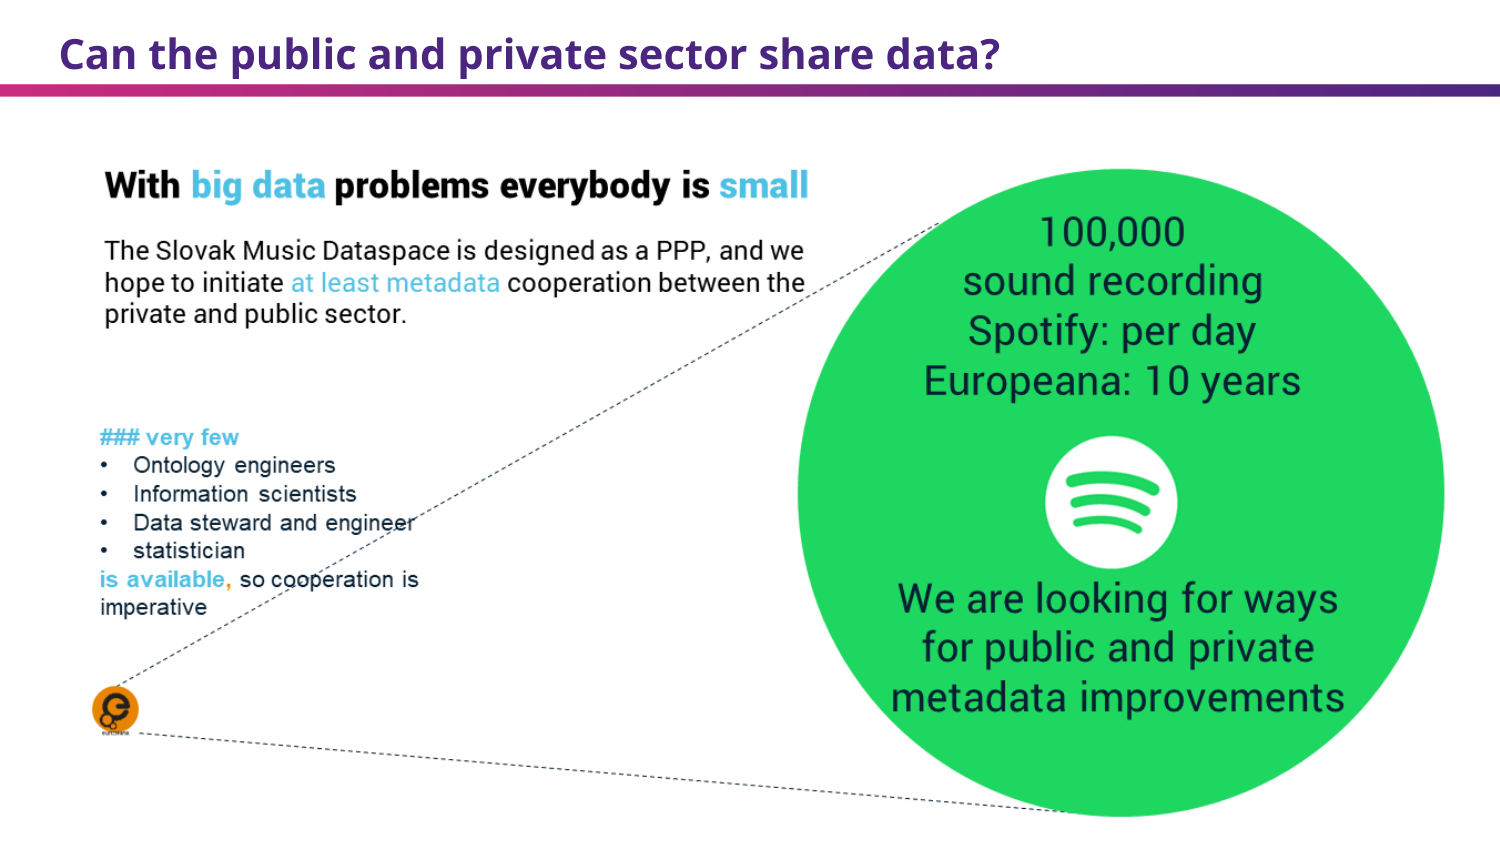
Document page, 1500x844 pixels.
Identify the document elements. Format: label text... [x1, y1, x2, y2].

picture [0, 0, 1500, 844]
text_box Can the public and private sector share data? [43, 12, 1371, 93]
